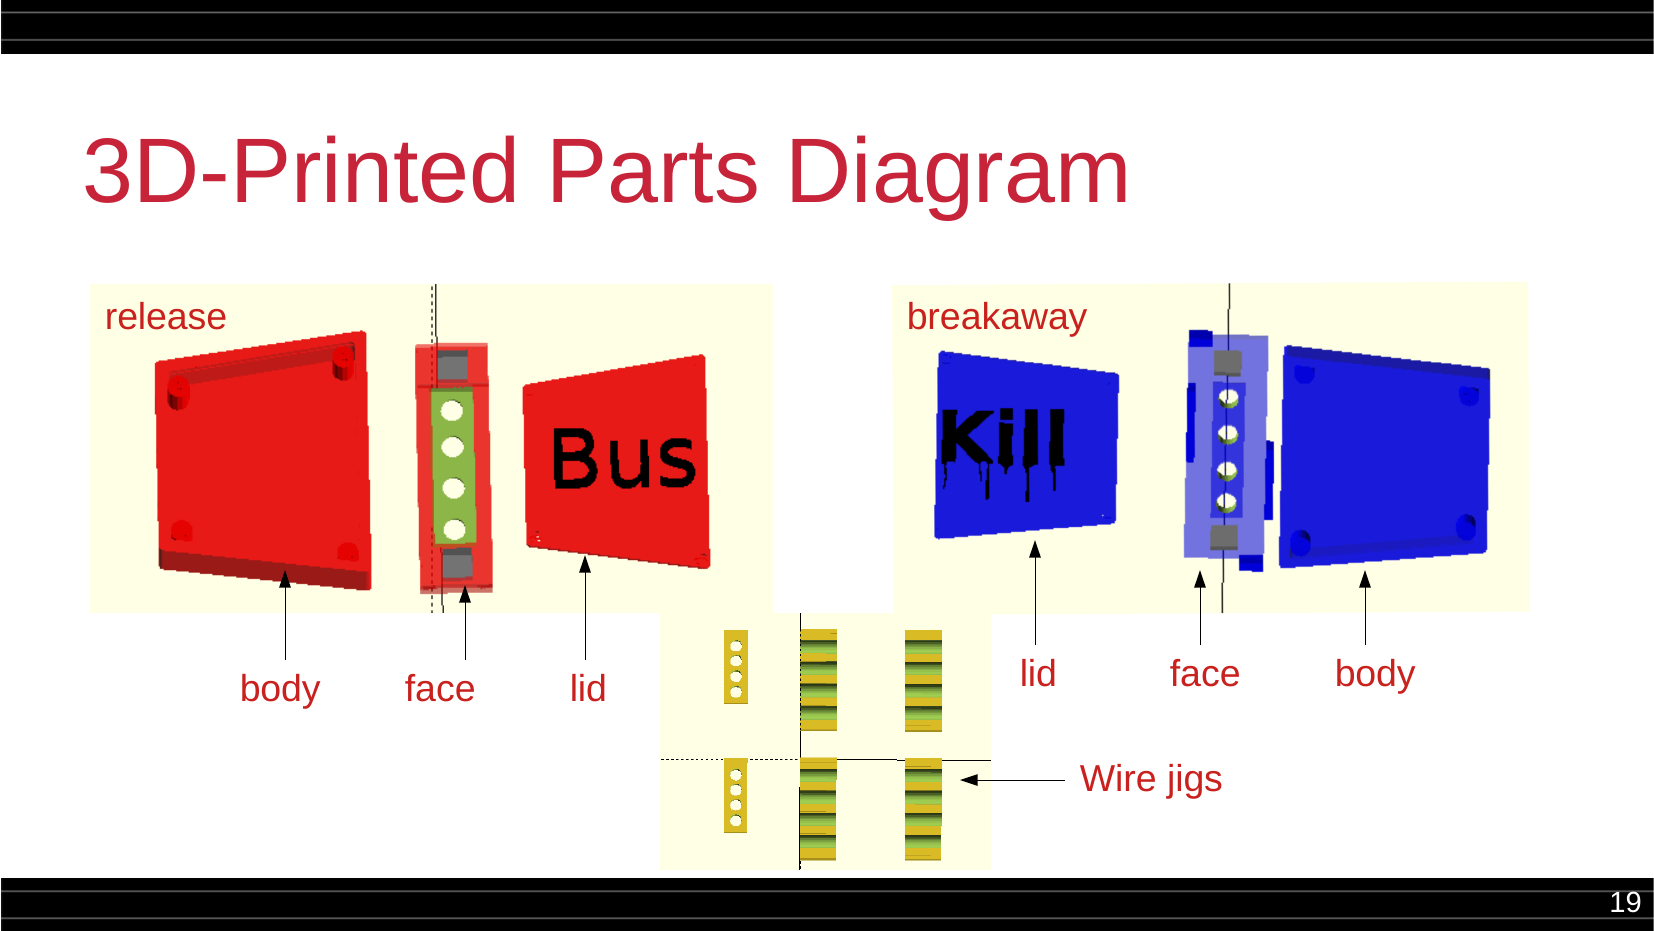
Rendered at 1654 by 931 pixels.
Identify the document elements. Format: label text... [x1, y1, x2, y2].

text_box lid [1005, 645, 1126, 706]
text_box Wire jigs [1065, 750, 1276, 811]
text_box lid [555, 660, 646, 721]
text_box body [1320, 645, 1441, 706]
text_box face [390, 660, 511, 721]
text_box face [1155, 645, 1276, 706]
picture [1, 0, 1654, 54]
title 3D-Printed Parts Diagram [82, 92, 1571, 249]
picture [1, 878, 1654, 931]
text_box body [225, 660, 346, 721]
text_box release [90, 288, 316, 346]
picture [90, 281, 1531, 871]
text_box breakaway [892, 288, 1118, 346]
